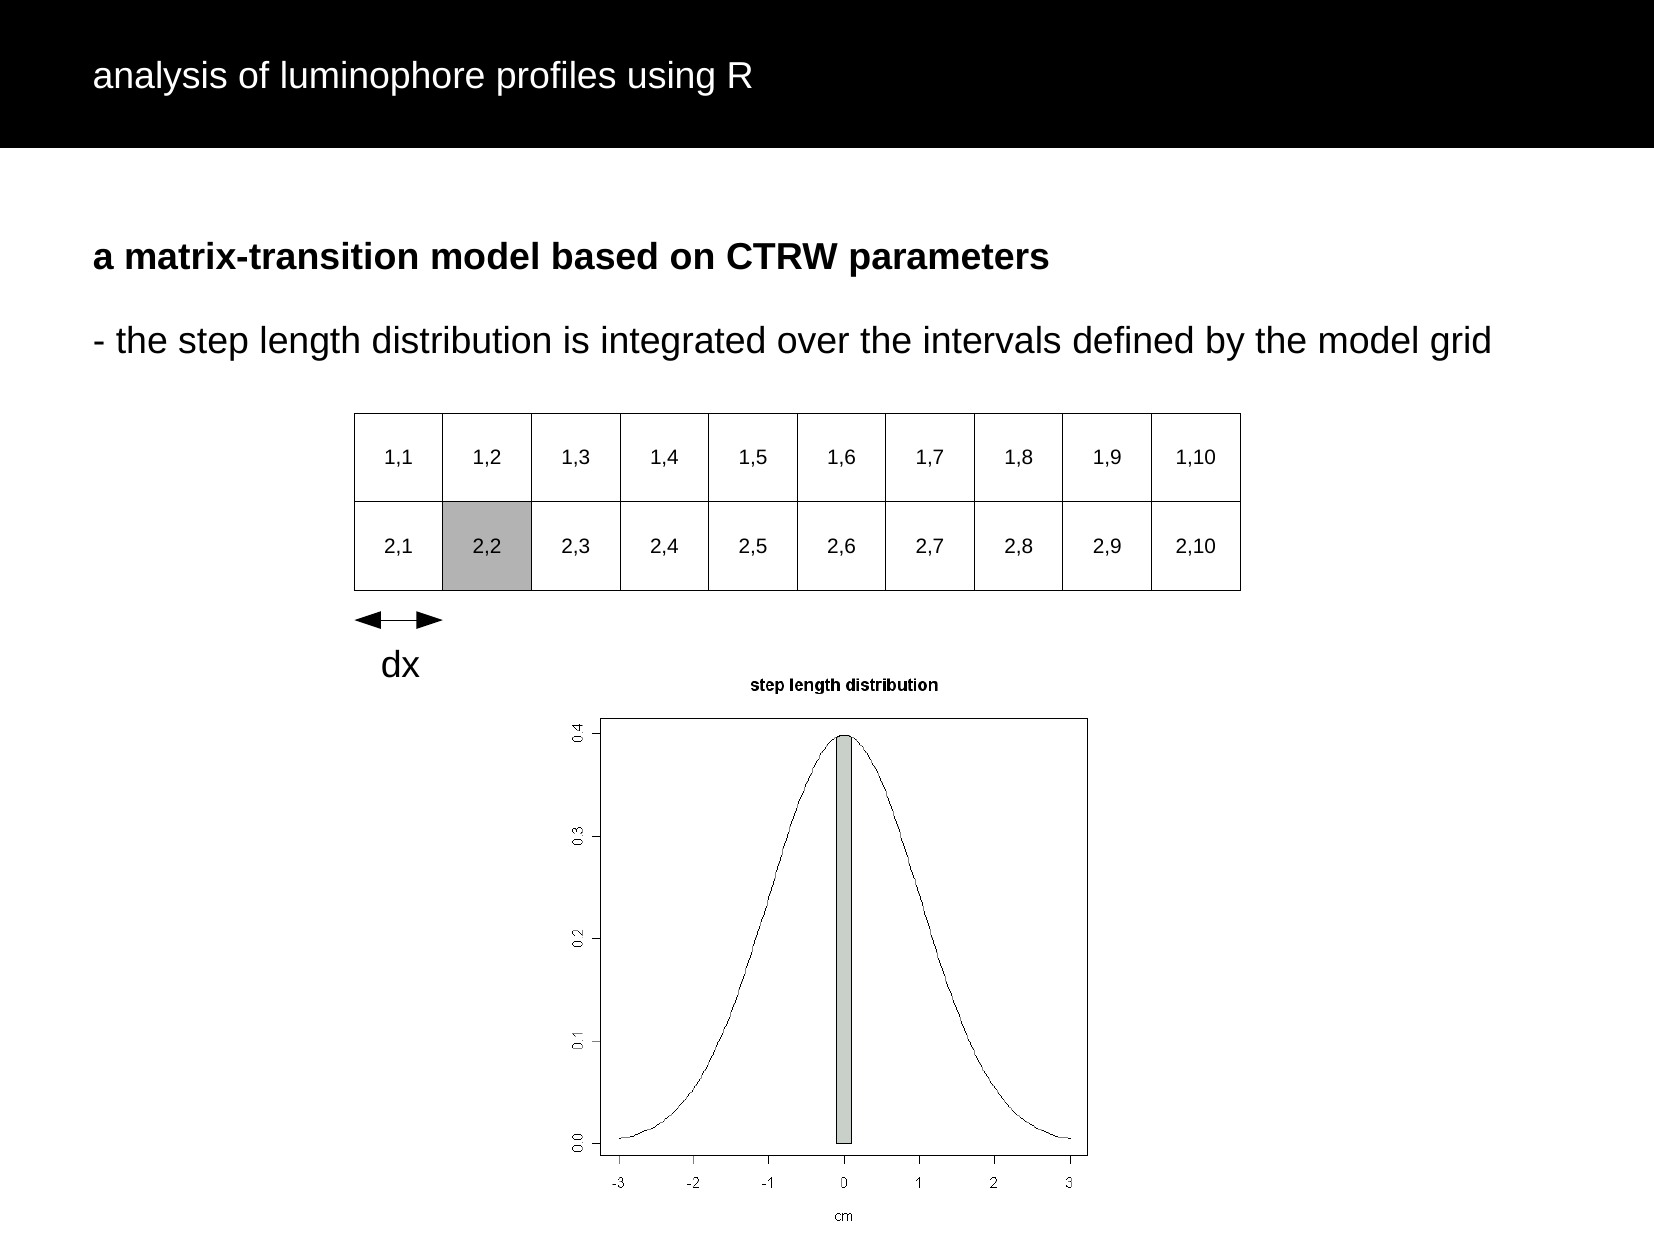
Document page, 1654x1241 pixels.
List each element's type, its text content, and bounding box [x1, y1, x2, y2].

text_box 2,4 [620, 501, 708, 591]
text_box 2,8 [974, 501, 1062, 591]
text_box 2,3 [531, 501, 620, 591]
text_box 2,2 [442, 501, 531, 591]
text_box 2,5 [708, 501, 797, 591]
text_box 1,2 [442, 413, 531, 501]
text_box 2,1 [354, 501, 442, 591]
text_box 1,1 [354, 413, 442, 501]
text_box 2,7 [885, 501, 974, 591]
text_box a matrix-transition model based on CTRW parameters - the step length distribution is integrated over the intervals defined by the model grid [78, 228, 1508, 371]
text_box dx [366, 635, 435, 695]
picture [531, 649, 1123, 1241]
text_box 1,8 [974, 413, 1062, 501]
text_box 2,6 [797, 501, 885, 591]
text_box 1,7 [885, 413, 974, 501]
text_box 2,9 [1062, 501, 1151, 591]
text_box [0, 0, 1654, 148]
text_box 1,3 [531, 413, 620, 501]
text_box analysis of luminophore profiles using R [77, 46, 769, 104]
text_box 1,6 [797, 413, 885, 501]
text_box 1,10 [1151, 413, 1241, 501]
text_box 1,9 [1062, 413, 1151, 501]
text_box 1,5 [708, 413, 797, 501]
text_box 2,10 [1151, 501, 1241, 591]
text_box 1,4 [620, 413, 708, 501]
